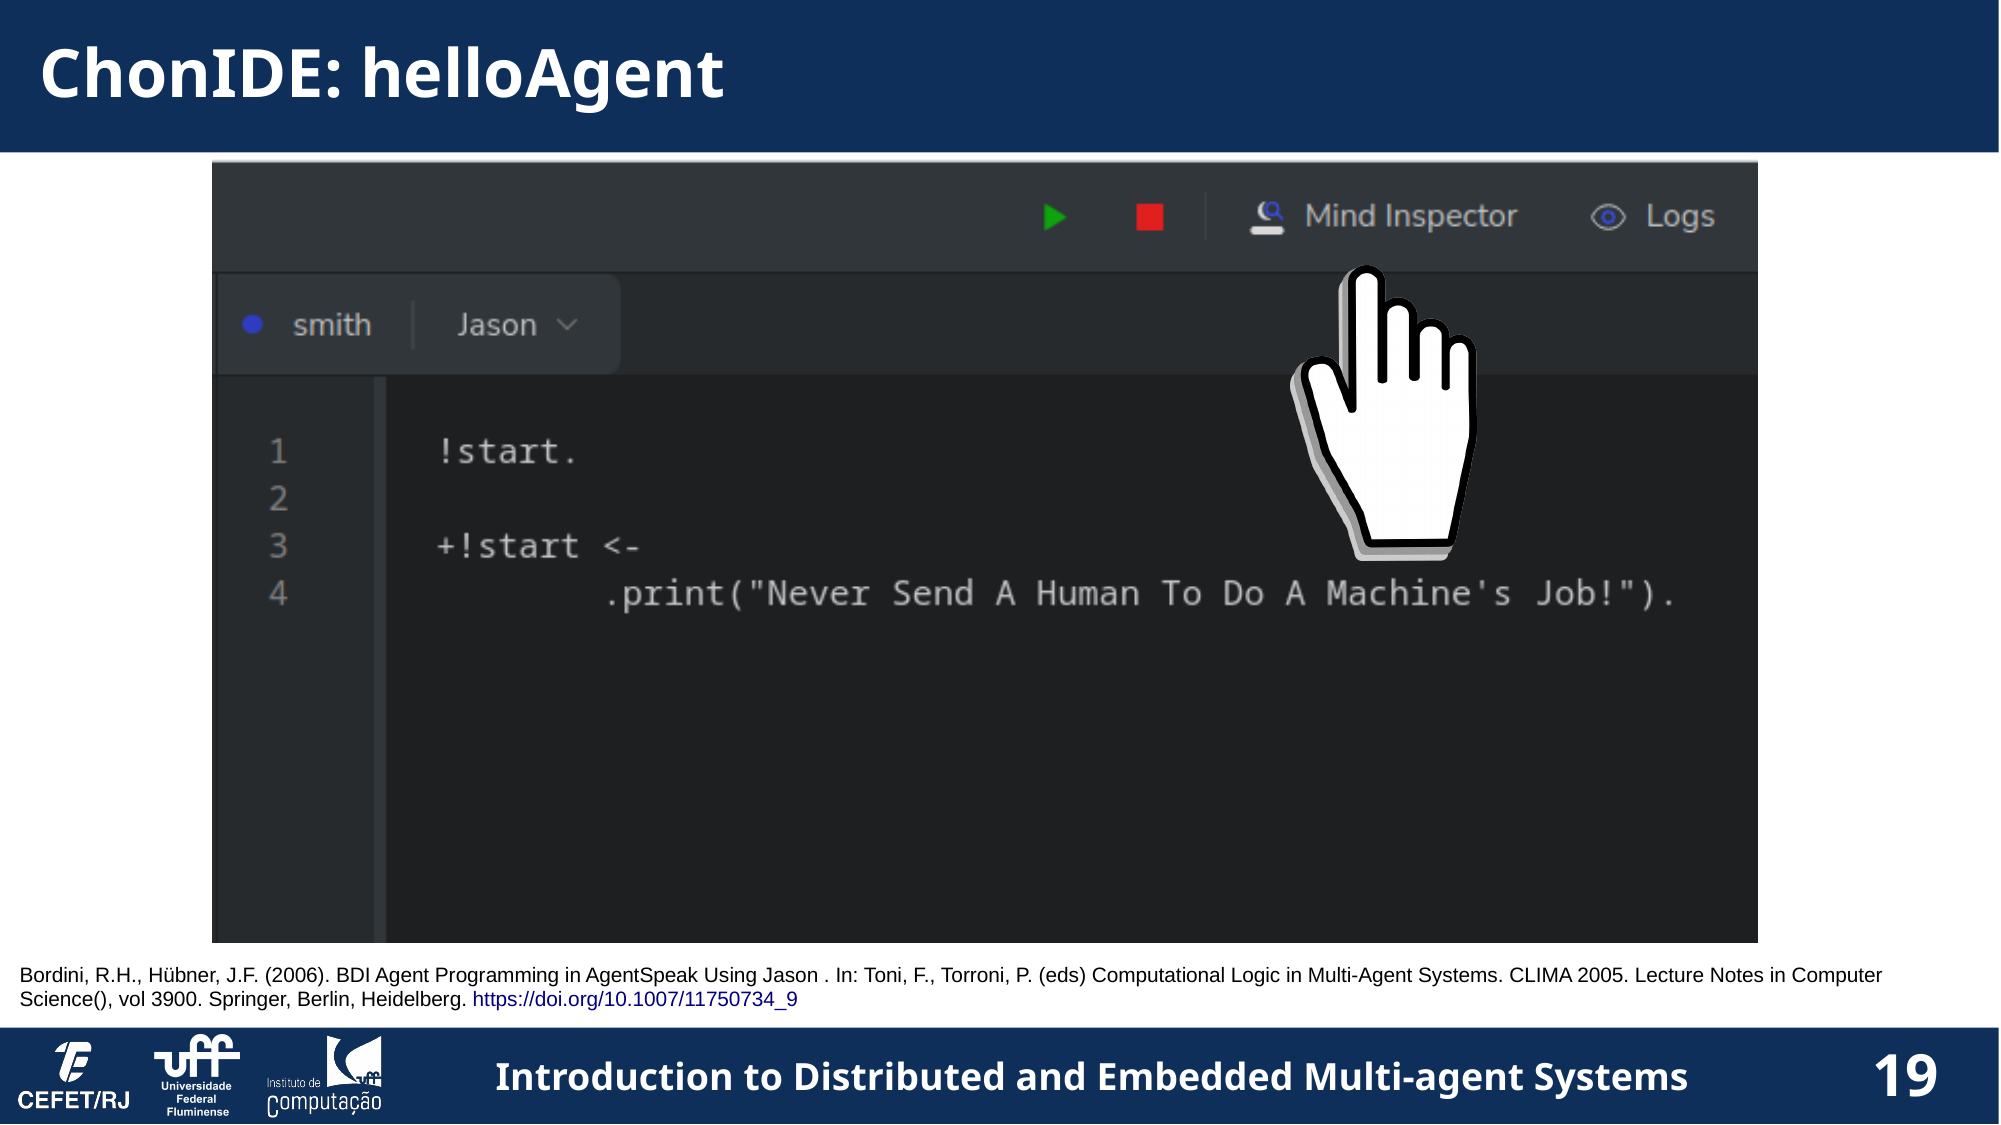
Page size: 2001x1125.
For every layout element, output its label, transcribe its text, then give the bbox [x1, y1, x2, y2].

picture [265, 1042, 383, 1118]
text_box ChonIDE: helloAgent [25, 23, 1998, 116]
picture [212, 159, 1758, 943]
picture [18, 1042, 129, 1125]
text_box Bordini, R.H., Hübner, J.F. (2006). BDI Agent Programming in AgentSpeak Using Jason . In: Toni, F., Torroni, P. (eds) Computational Logic in Multi-Agent Systems. CLIMA 2005. Lecture Notes in Computer Science(), vol 3900. Springer, Berlin, Heidelberg. https://doi.org/10.1007/11750734_9 [4, 956, 1979, 1042]
picture [153, 1042, 241, 1121]
